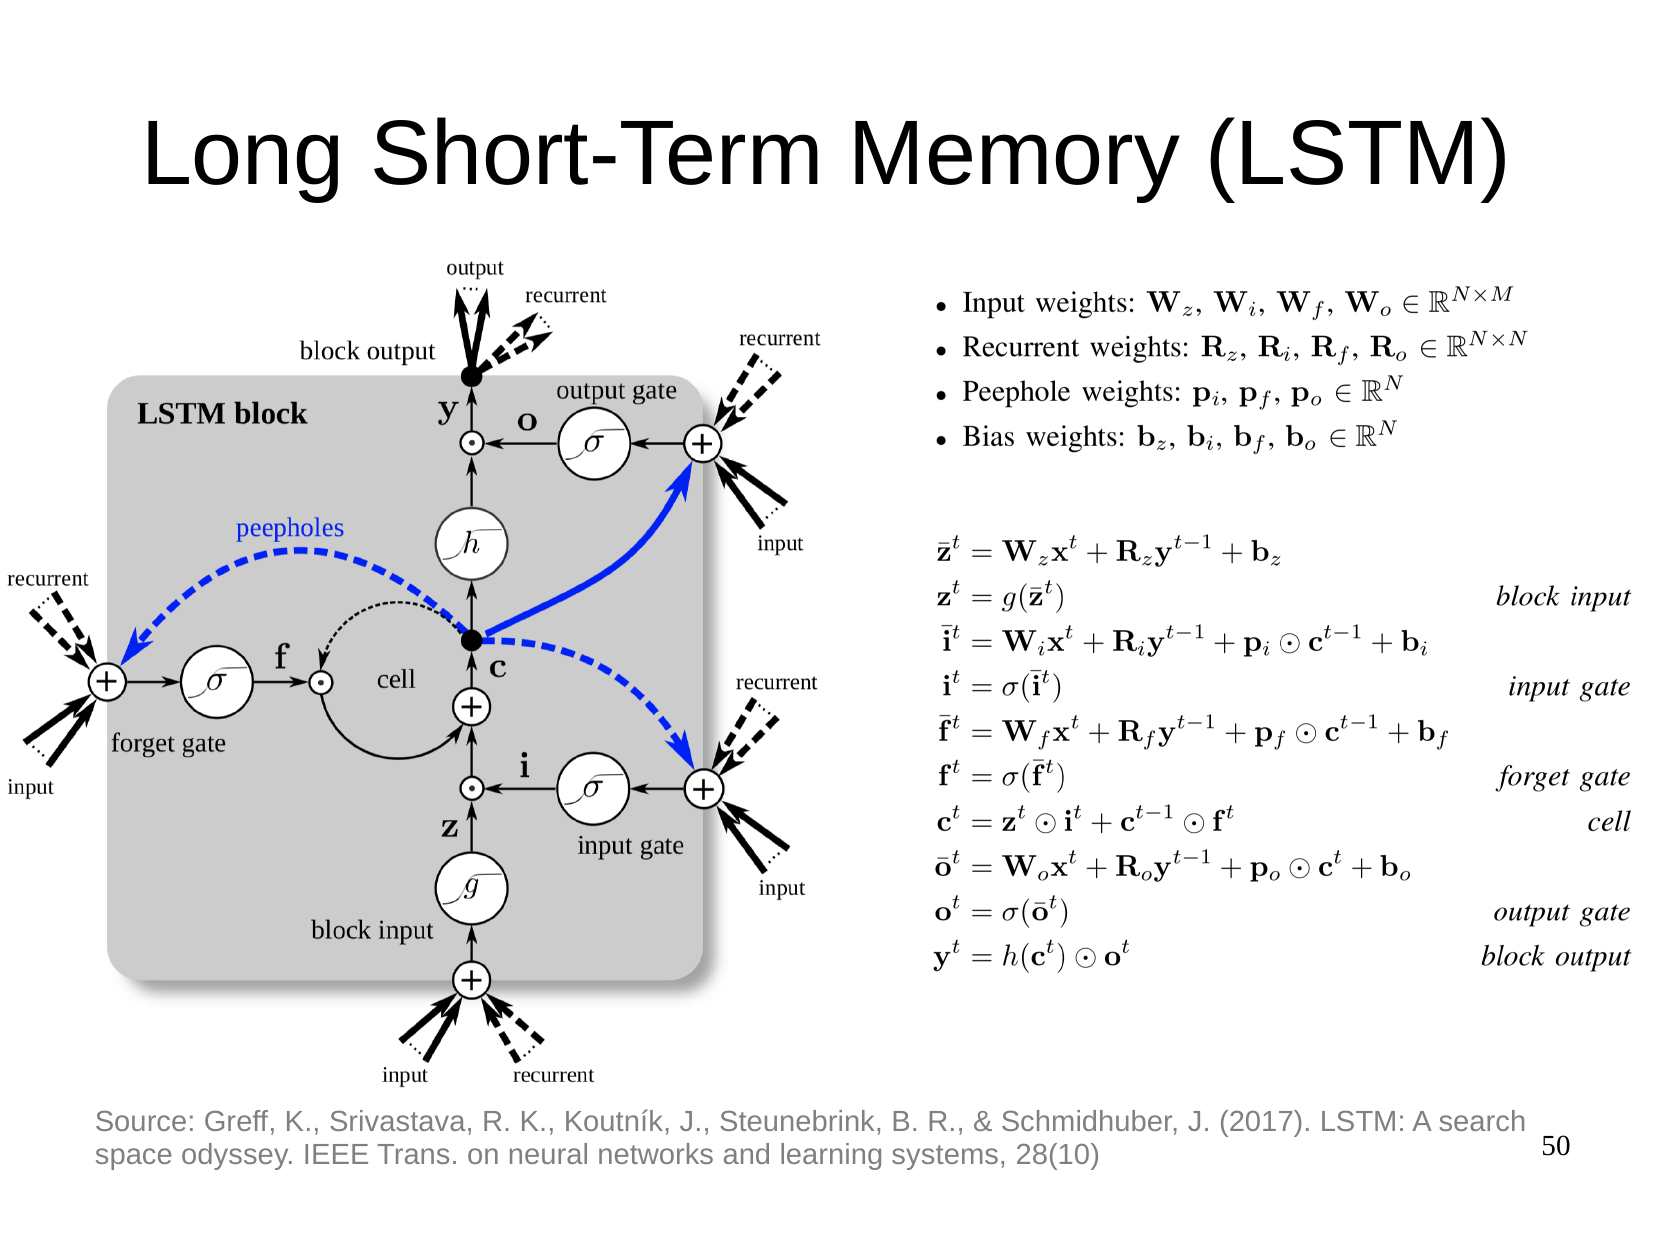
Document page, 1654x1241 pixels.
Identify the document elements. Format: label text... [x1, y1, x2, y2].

text_box Source: Greff, K., Srivastava, R. K., Koutník, J., Steunebrink, B. R., & Schmidhuber, J. (2017). LSTM: A search space odyssey. IEEE Trans. on neural networks and learning systems, 28(10) [44, 1097, 1545, 1224]
picture [917, 522, 1647, 990]
picture [910, 279, 1532, 467]
title Long Short-Term Memory (LSTM) [82, 49, 1571, 257]
picture [0, 250, 843, 1100]
